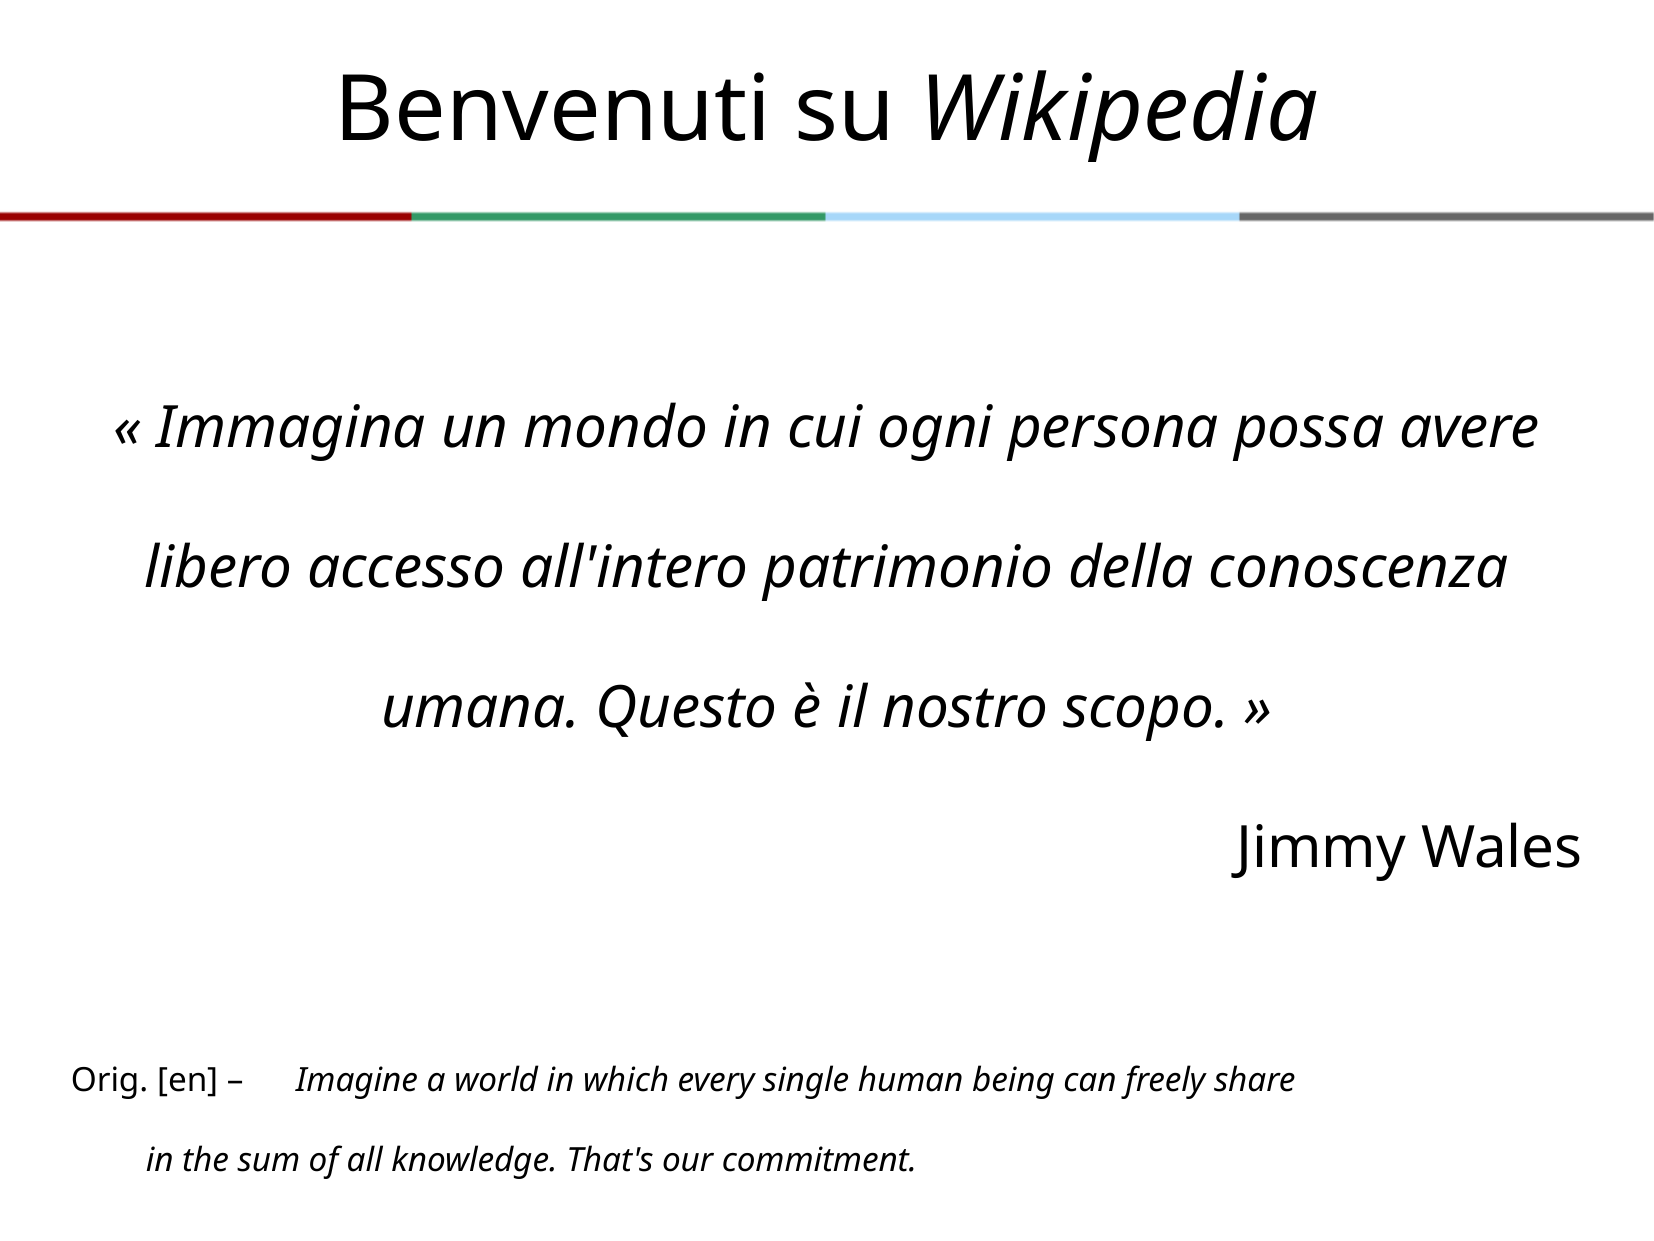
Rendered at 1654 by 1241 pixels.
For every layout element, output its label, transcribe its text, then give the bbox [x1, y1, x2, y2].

text_box Benvenuti su Wikipedia [82, 0, 1571, 200]
text_box « Immagina un mondo in cui ogni persona possa avere libero accesso all'intero patrimonio della conoscenza umana. Questo è il nostro scopo. » Jimmy Wales Orig. [en] – Imagine a world in which every single human being can freely share in the sum of all knowledge. That's our commitment. [70, 318, 1583, 1170]
picture [0, 200, 1654, 235]
